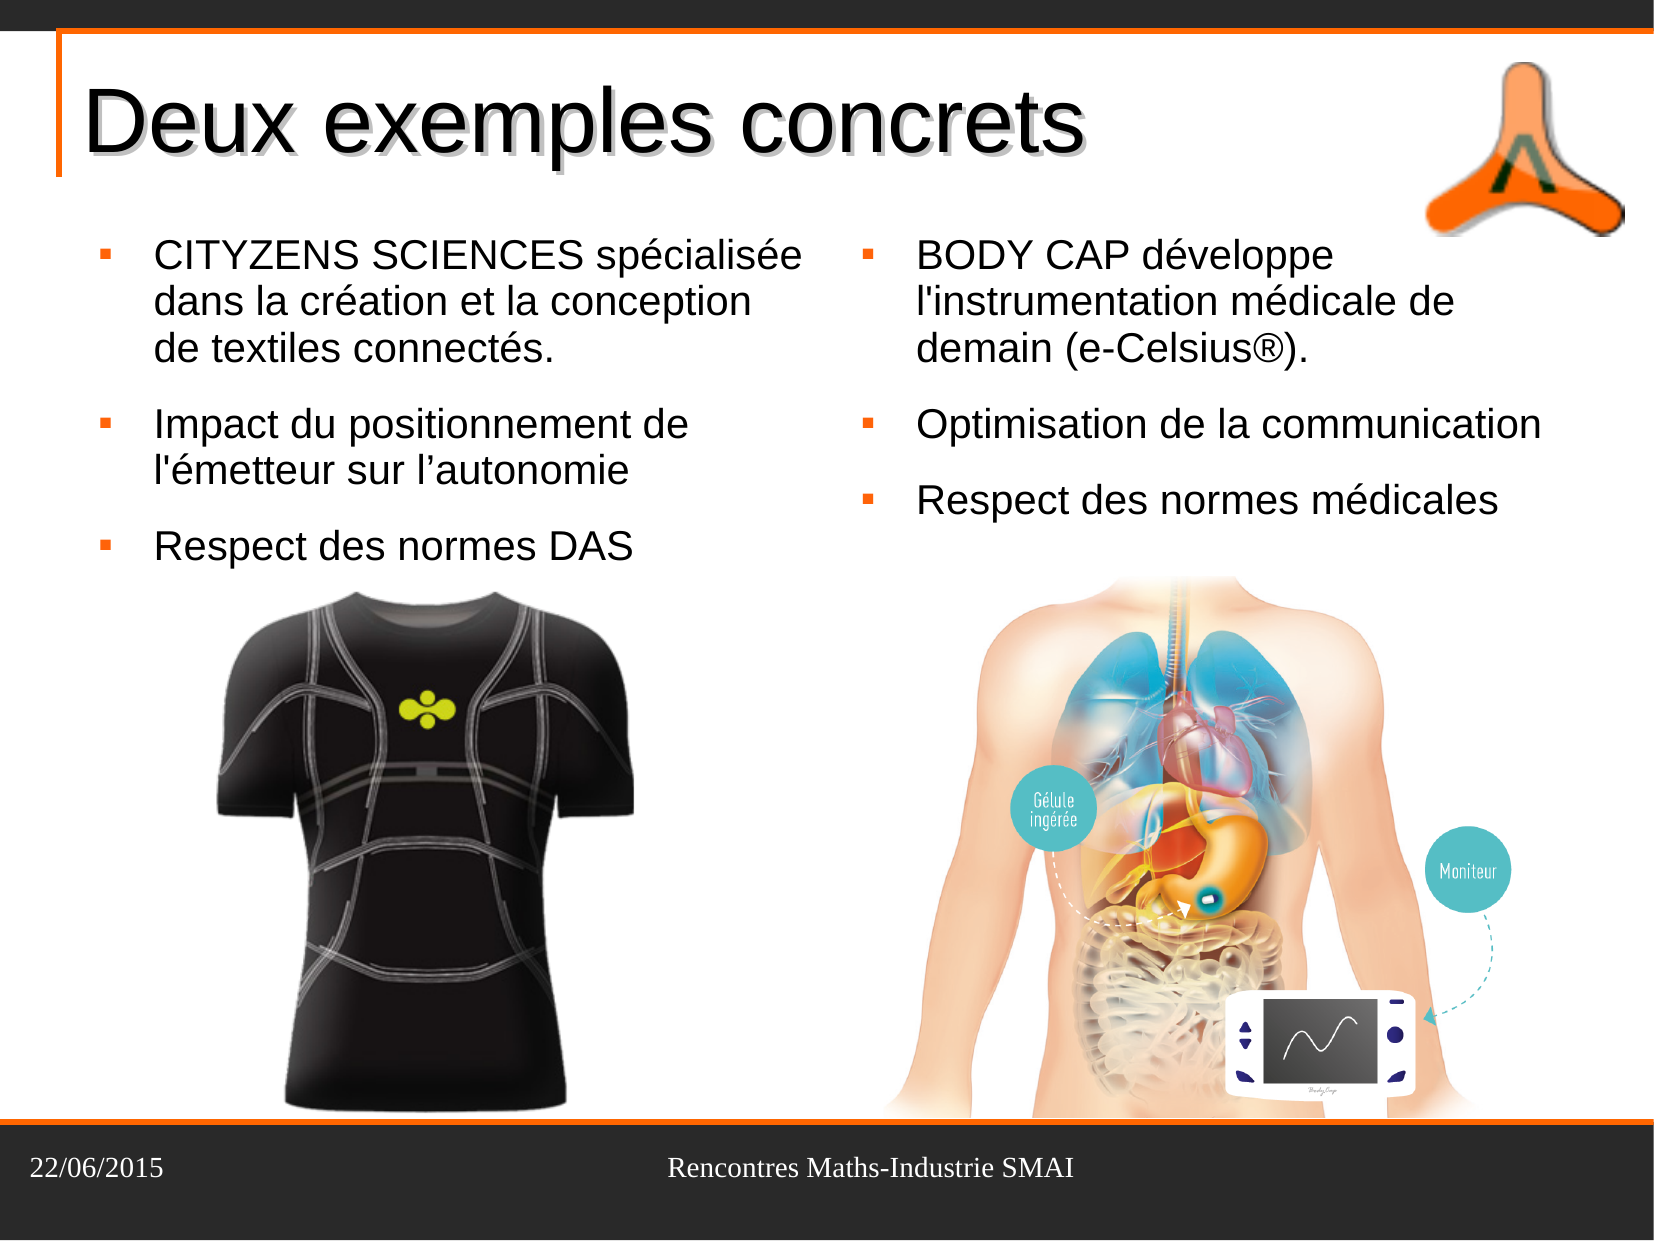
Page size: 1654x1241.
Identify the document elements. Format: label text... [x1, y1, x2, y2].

picture [196, 504, 655, 1158]
list BODY CAP développe l'instrumentation médicale de demain (e-Celsius®). Optimisation de la communication Respect des normes médicales [845, 231, 1572, 1109]
title Deux exemples concrets [82, 49, 1418, 192]
list CITYZENS SCIENCES spécialisée dans la création et la conception de textiles connectés. Impact du positionnement de l'émetteur sur l’autonomie Respect des normes DAS [82, 231, 809, 1109]
picture [882, 576, 1518, 1118]
picture [1424, 62, 1625, 237]
